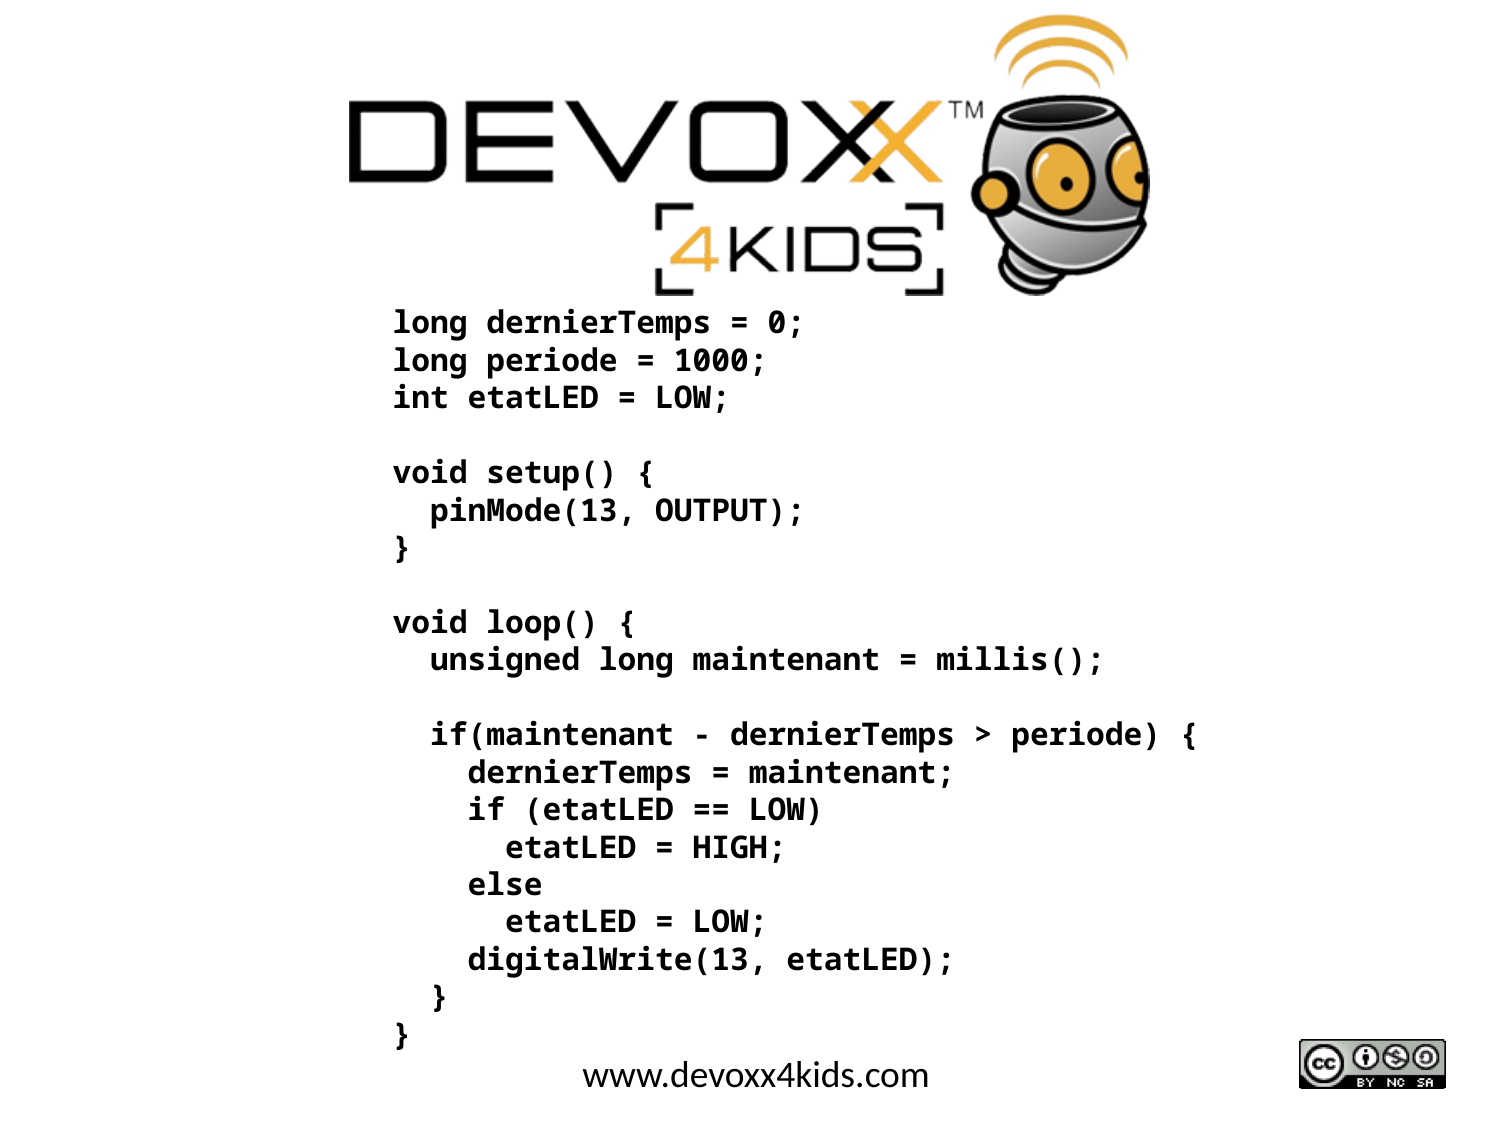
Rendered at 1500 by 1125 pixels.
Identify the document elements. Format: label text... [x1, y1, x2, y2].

picture [349, 14, 1150, 296]
subtitle long dernierTemps = 0; long periode = 1000; int etatLED = LOW; void setup() { pinMode(13, OUTPUT); } void loop() { unsigned long maintenant = millis(); if(maintenant - dernierTemps > periode) { dernierTemps = maintenant; if (etatLED == LOW) etatLED = HIGH; else etatLED = LOW; digitalWrite(13, etatLED); } } [377, 295, 1312, 1052]
picture [1299, 1039, 1446, 1089]
